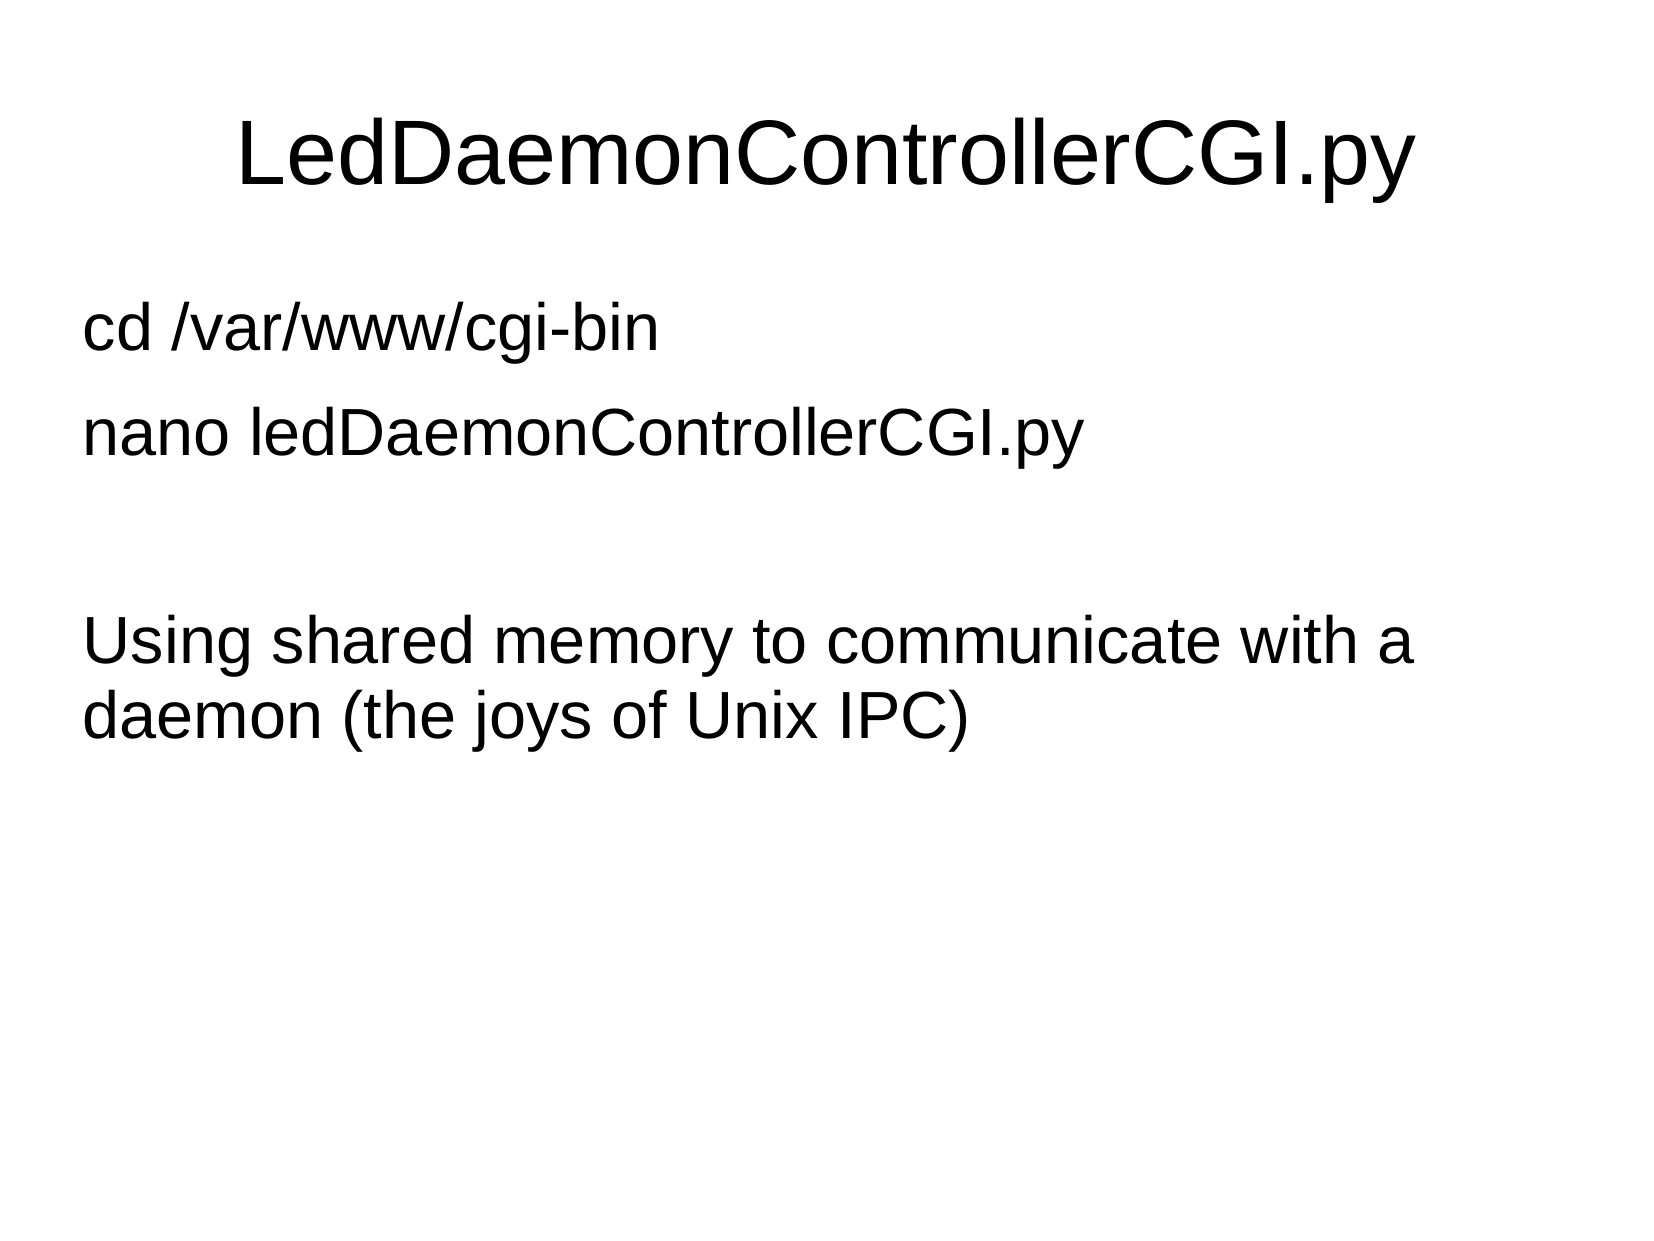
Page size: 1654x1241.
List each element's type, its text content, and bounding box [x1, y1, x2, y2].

title LedDaemonControllerCGI.py [82, 49, 1571, 257]
list cd /var/www/cgi-bin nano ledDaemonControllerCGI.py Using shared memory to communicate with a daemon (the joys of Unix IPC) [82, 290, 1538, 1010]
